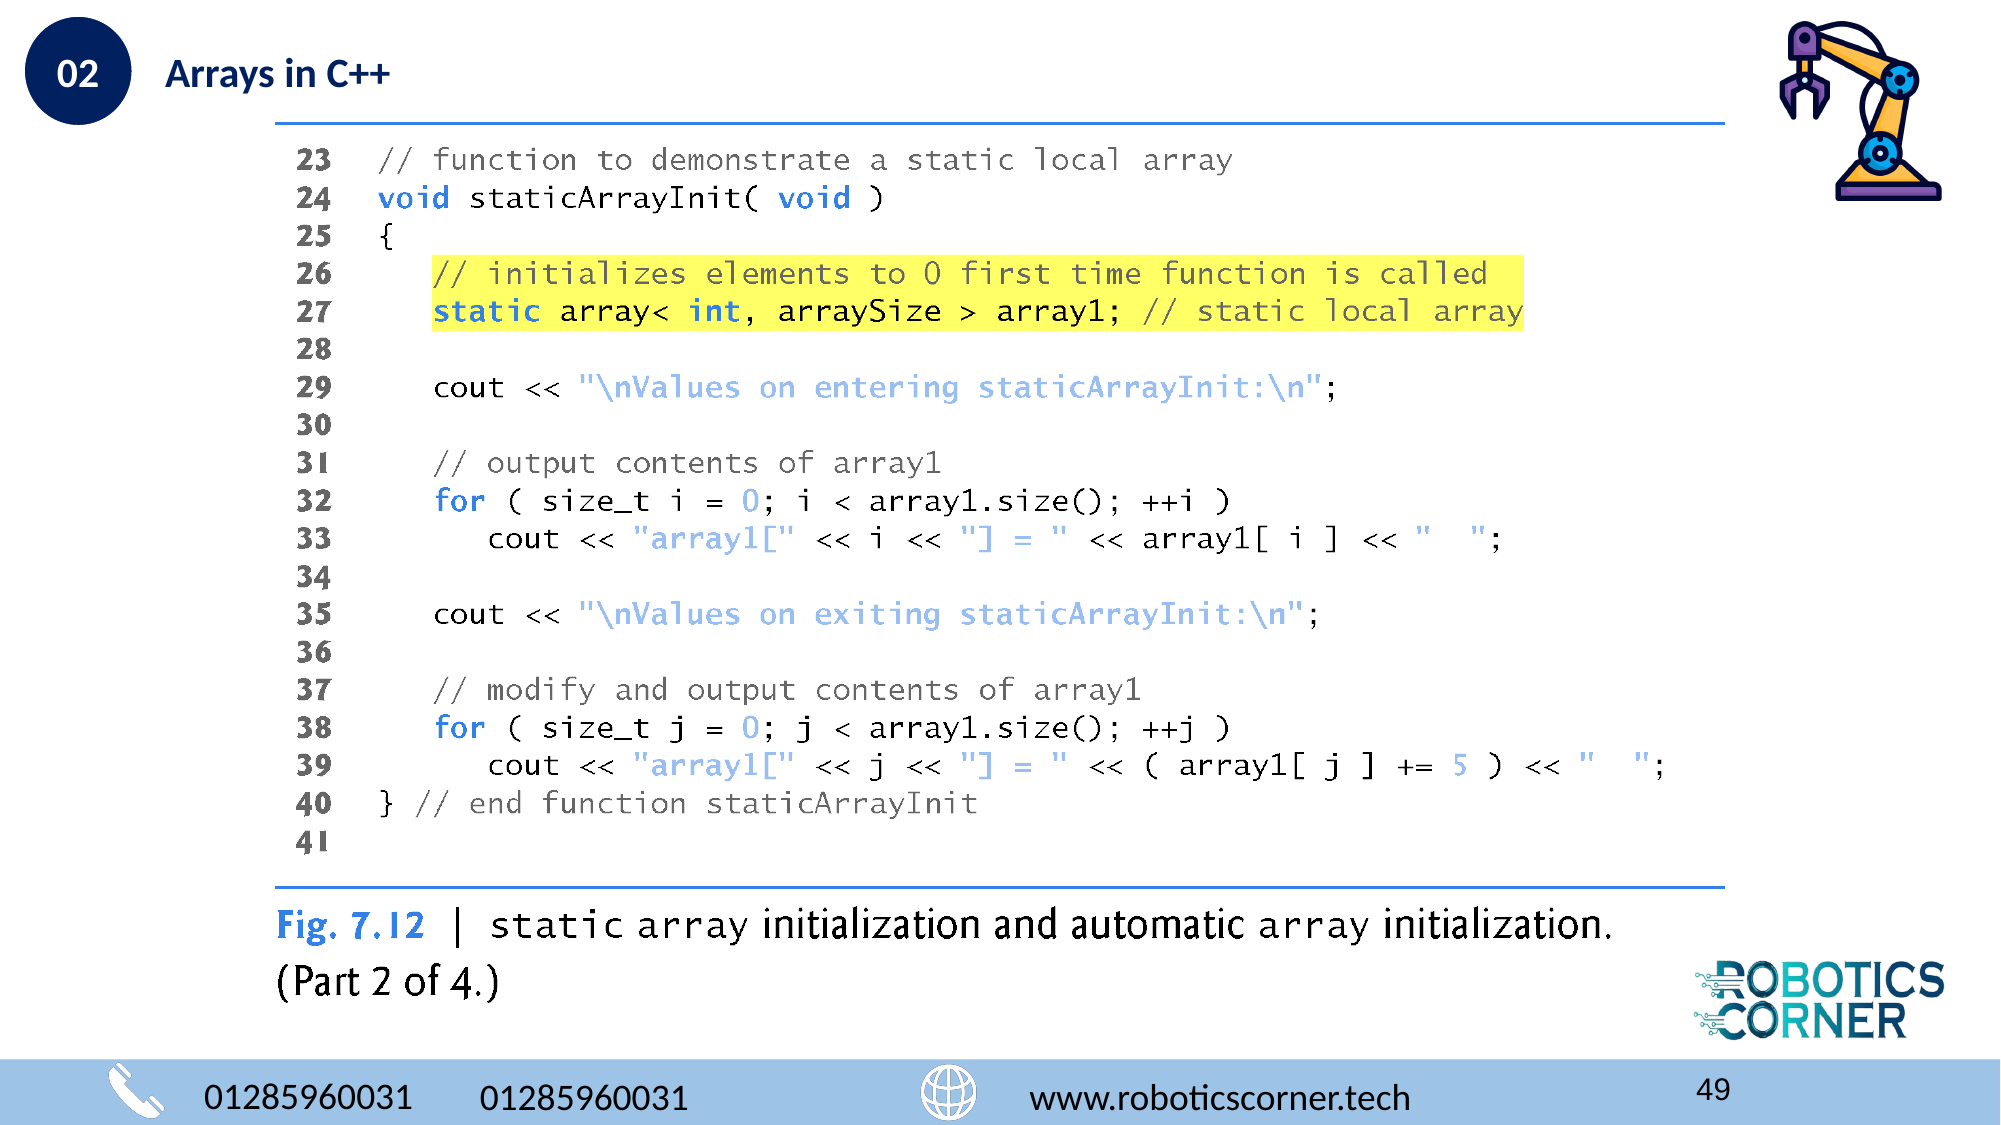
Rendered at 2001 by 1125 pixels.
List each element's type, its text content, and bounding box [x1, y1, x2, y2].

picture [275, 122, 1953, 1125]
picture [915, 1059, 981, 1125]
picture [1771, 21, 1950, 201]
text_box 02 [22, 14, 134, 128]
text_box <number> [1681, 1065, 1861, 1115]
text_box Arrays in C++ [150, 38, 622, 103]
picture [103, 1057, 170, 1124]
